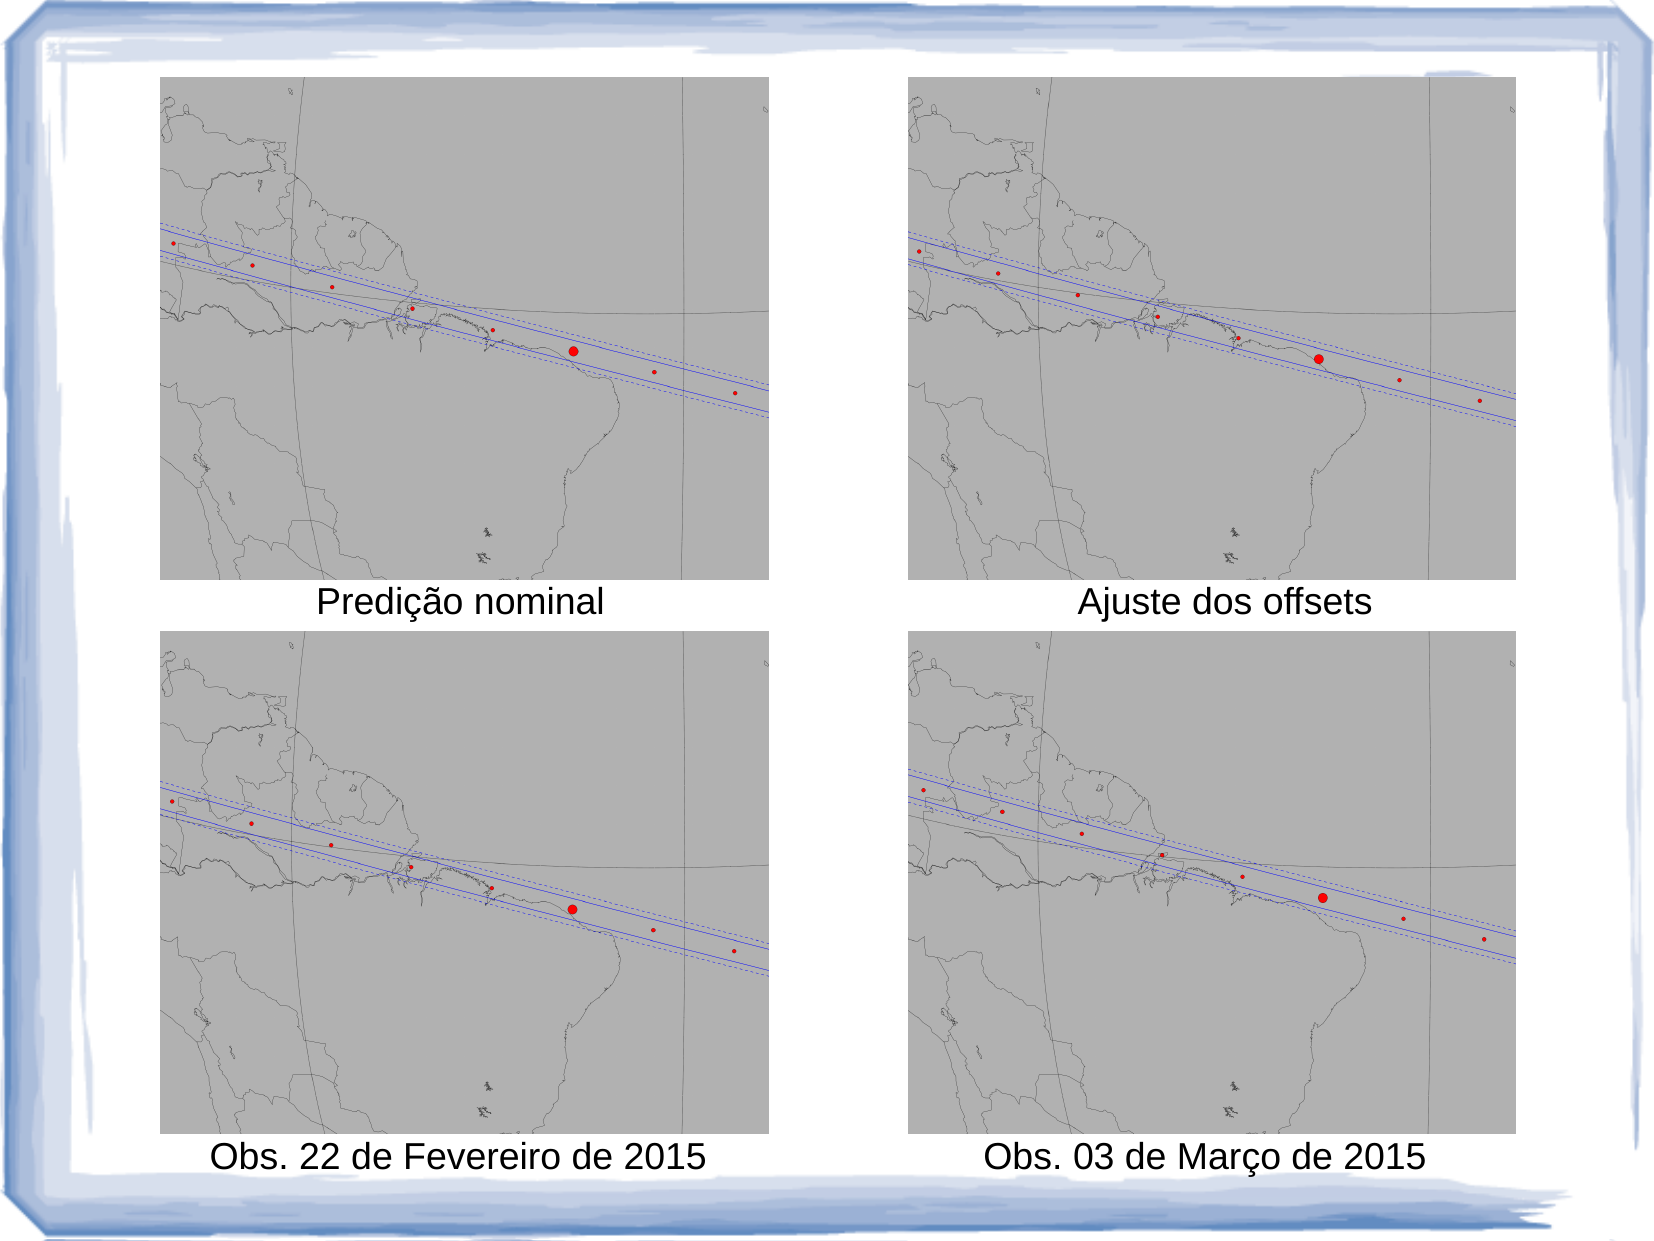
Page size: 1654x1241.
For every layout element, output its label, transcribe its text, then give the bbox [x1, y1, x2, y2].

text_box Predição nominal [301, 572, 620, 630]
text_box Obs. 22 de Fevereiro de 2015 [194, 1127, 722, 1185]
picture [0, 0, 1654, 1241]
text_box Ajuste dos offsets [1062, 572, 1388, 630]
text_box Obs. 03 de Março de 2015 [968, 1127, 1442, 1185]
